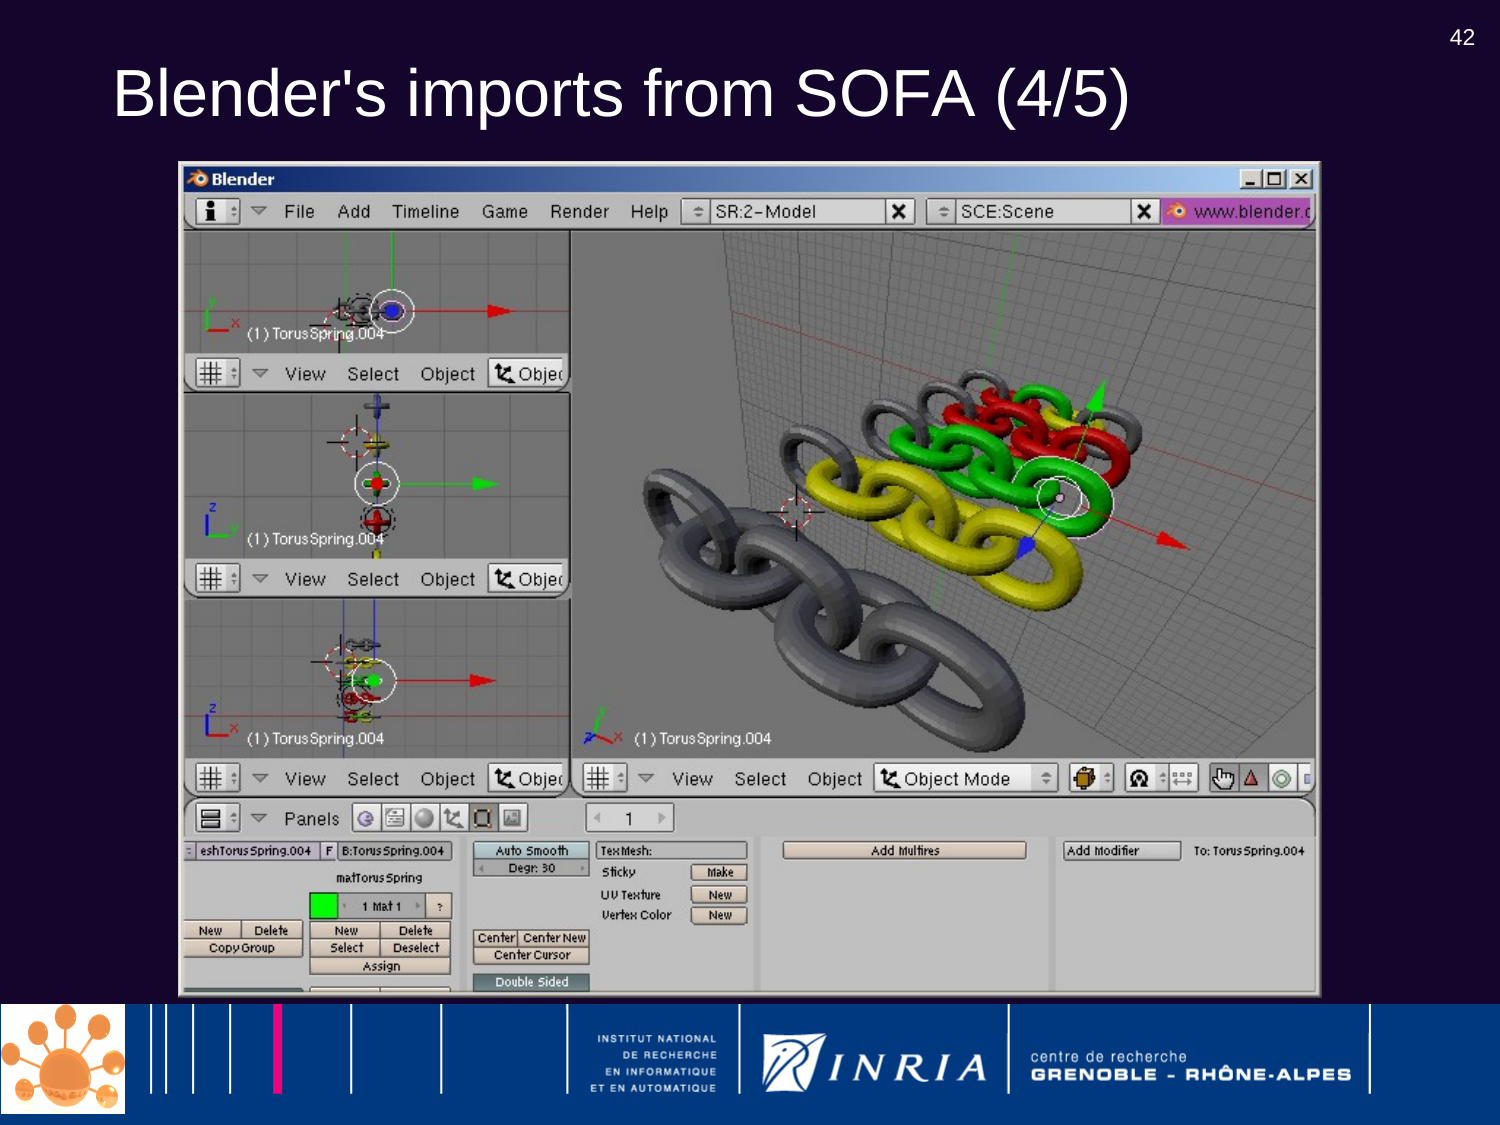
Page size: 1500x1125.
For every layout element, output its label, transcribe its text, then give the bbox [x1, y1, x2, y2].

picture [178, 188, 1322, 998]
title Blender's imports from SOFA (4/5) [112, 0, 1474, 188]
picture [0, 1004, 1500, 1125]
